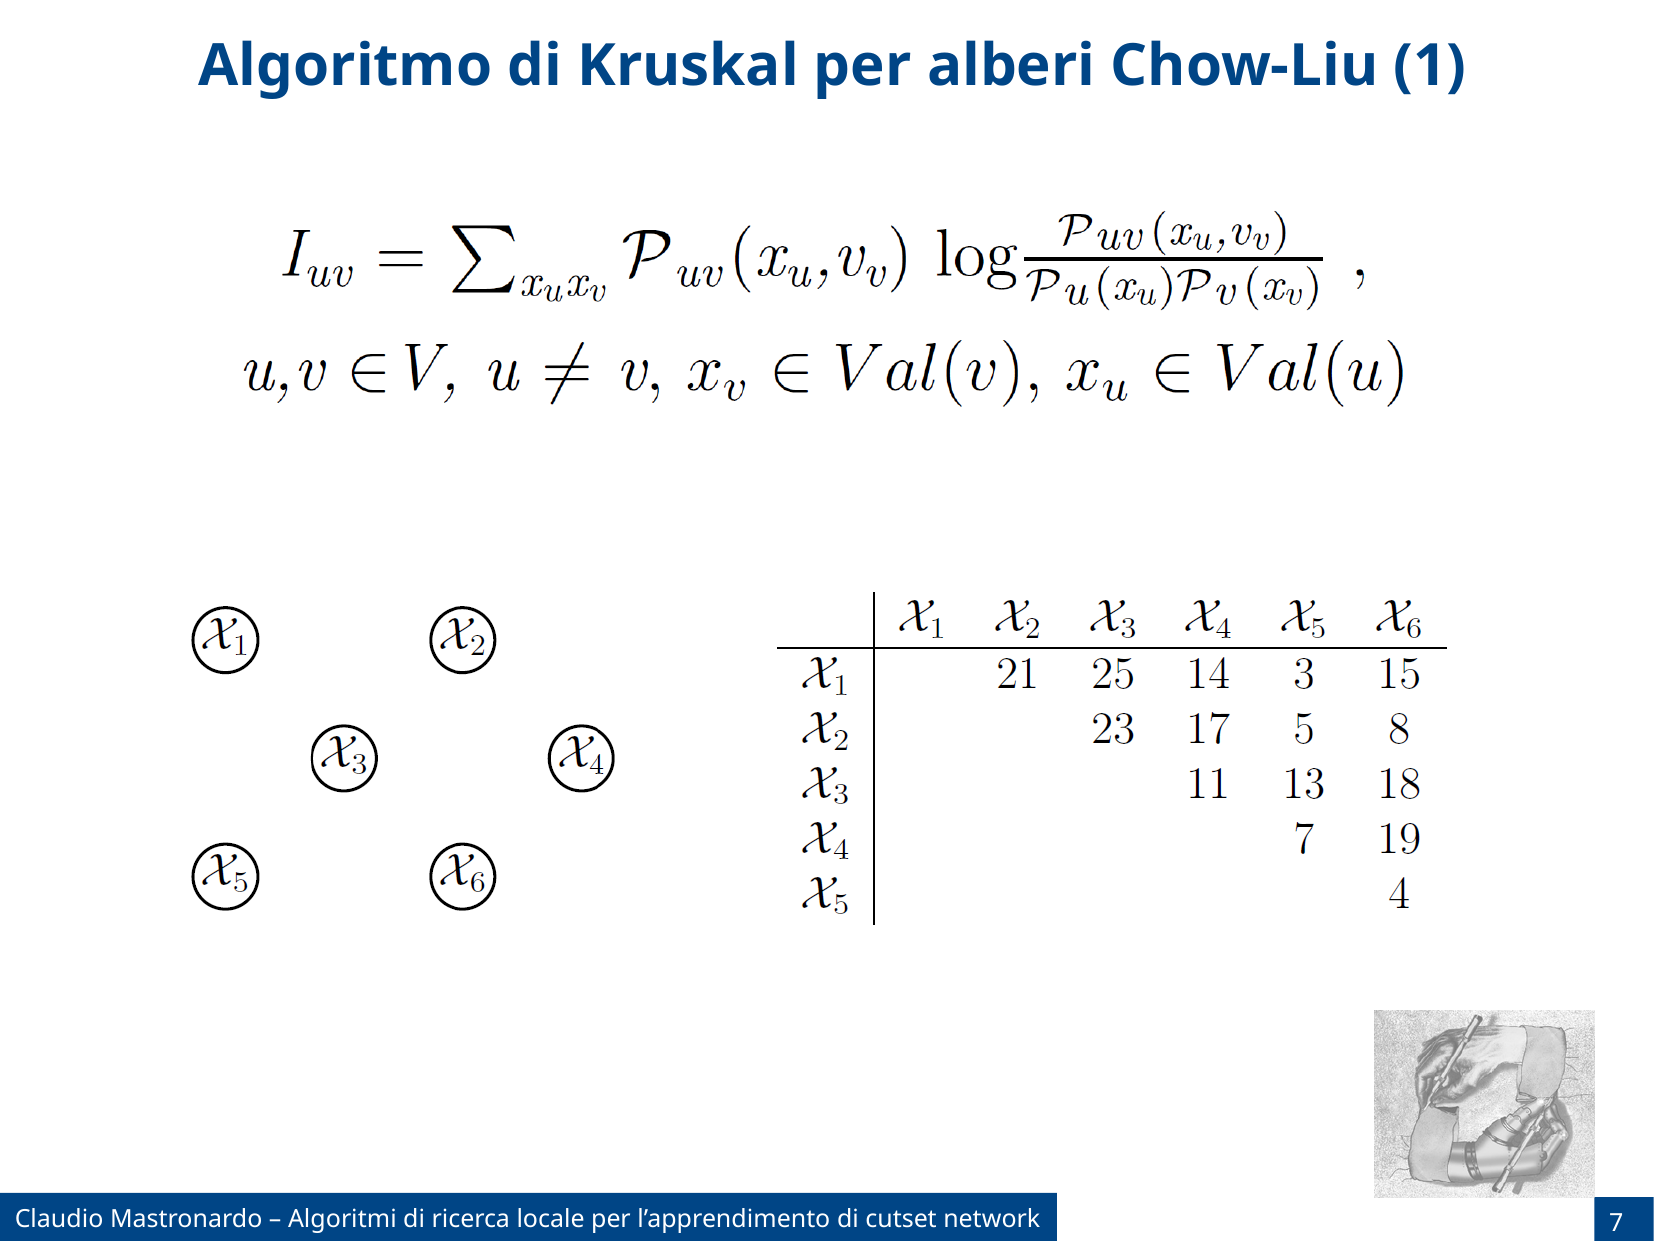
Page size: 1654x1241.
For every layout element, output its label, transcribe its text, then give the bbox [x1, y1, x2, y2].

chart [230, 206, 1423, 424]
title Algoritmo di Kruskal per alberi Chow-Liu (1) [41, 17, 1625, 107]
chart [169, 573, 1456, 931]
